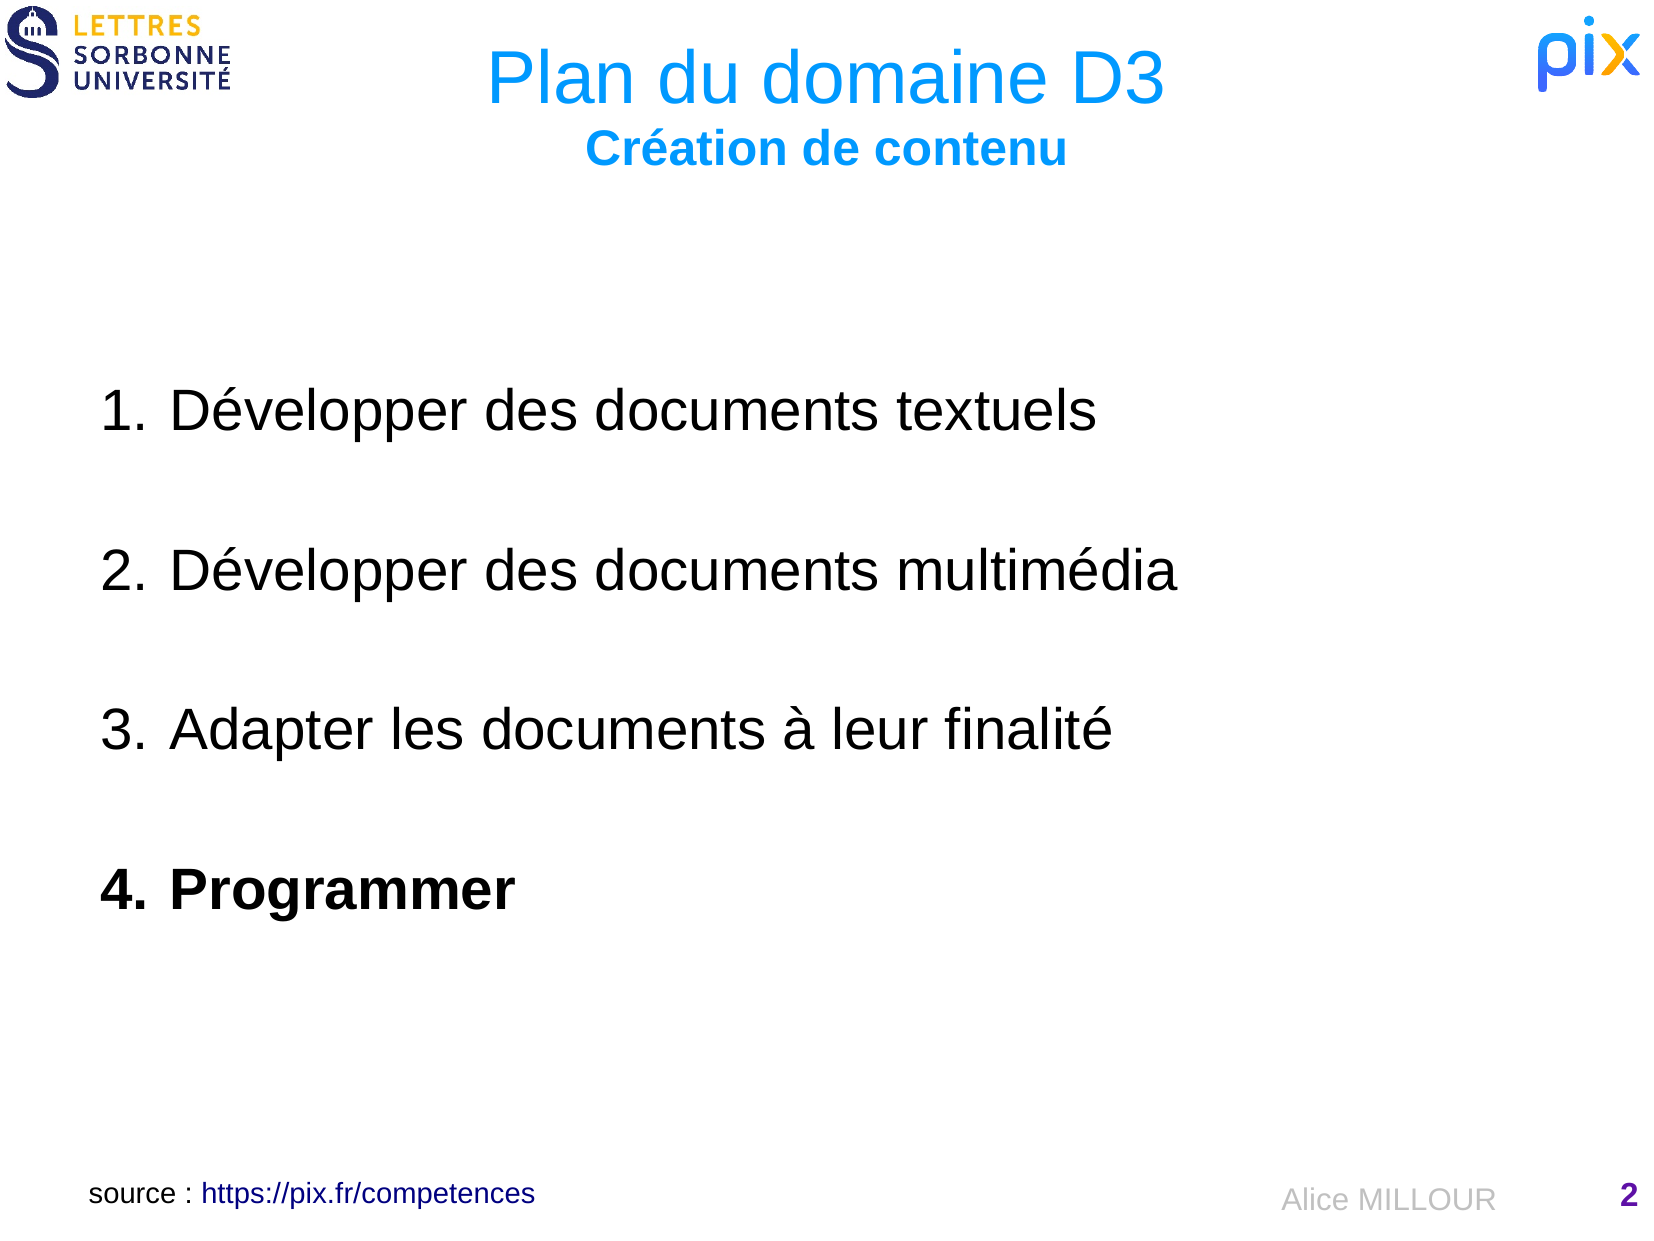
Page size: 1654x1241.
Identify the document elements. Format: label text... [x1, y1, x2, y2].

picture [5, 6, 82, 98]
list Développer des documents textuels Développer des documents multimédia Adapter les documents à leur finalité Programmer [82, 290, 1571, 1010]
title Plan du domaine D3 Création de contenu [82, 2, 1571, 210]
text_box source : https://pix.fr/competences [0, 1169, 582, 1241]
